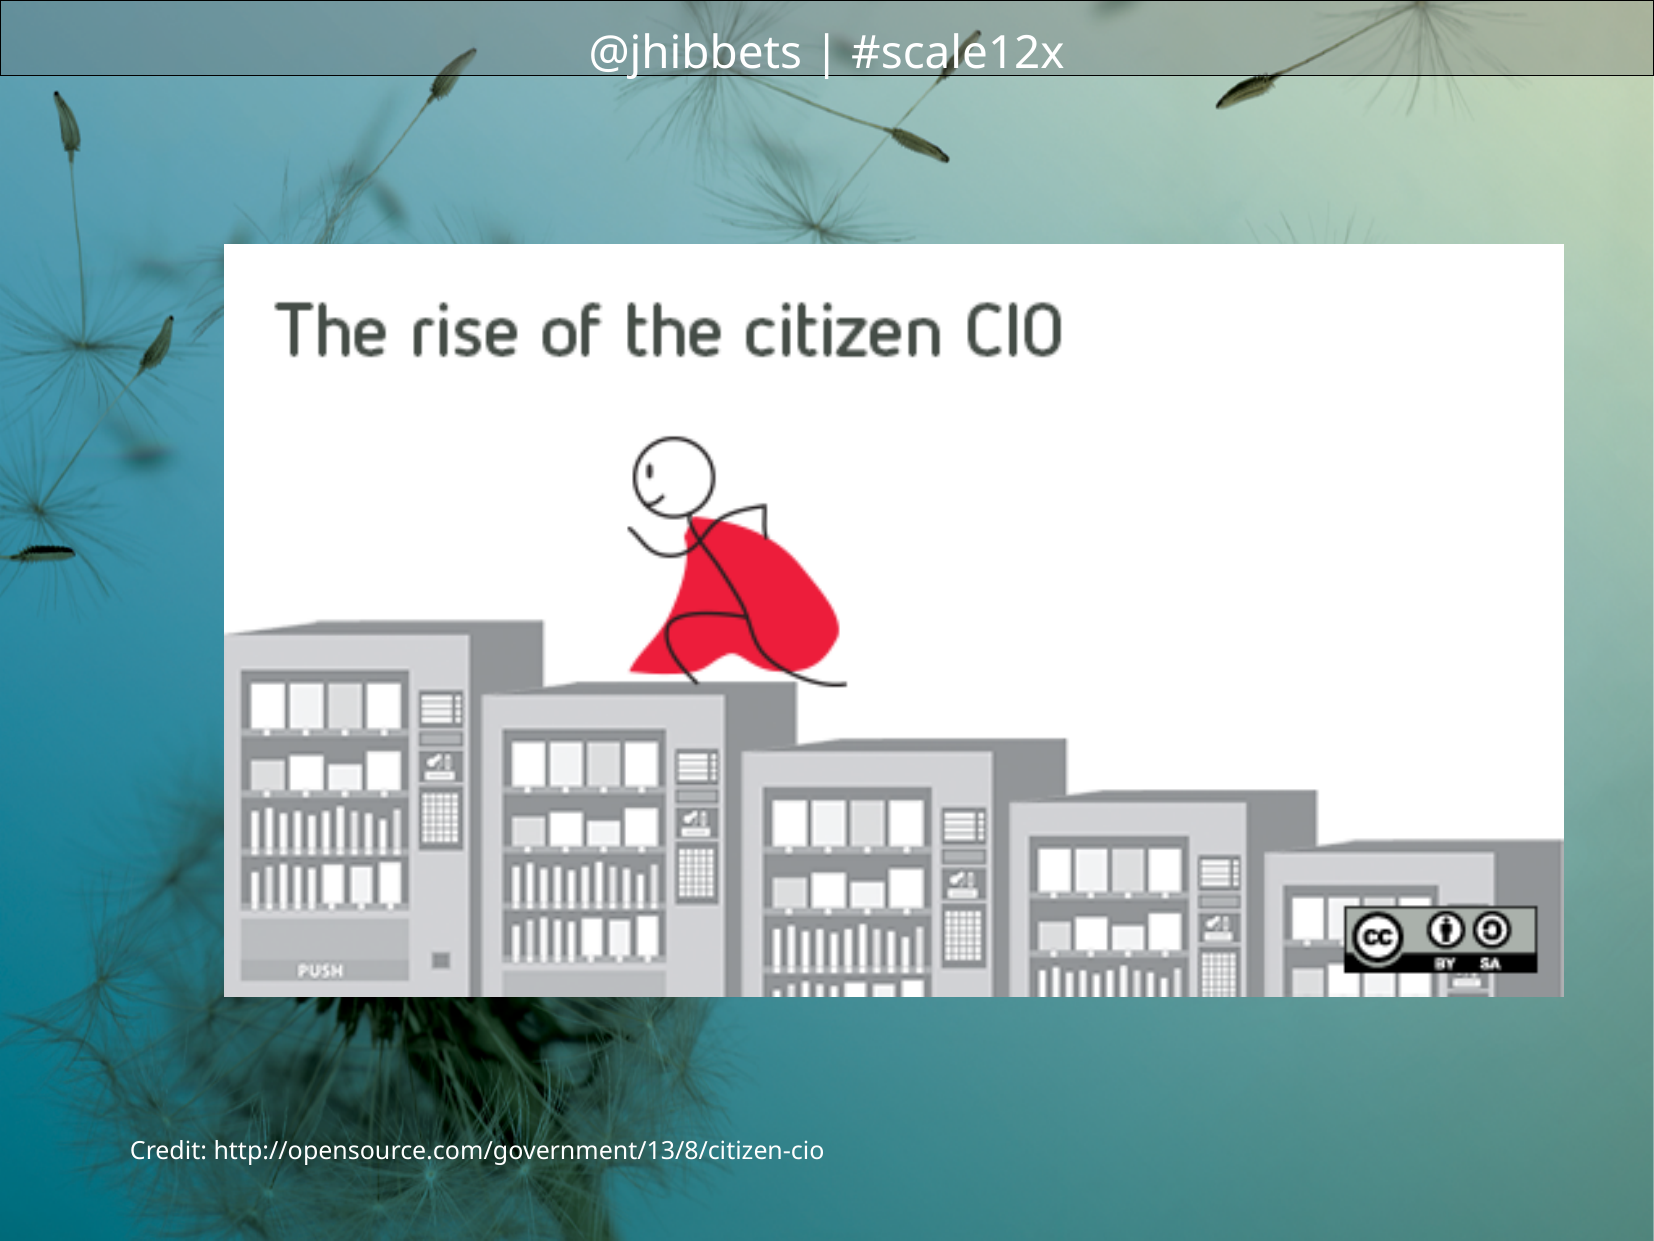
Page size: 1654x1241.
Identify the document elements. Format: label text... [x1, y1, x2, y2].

text_box Credit: http://opensource.com/government/13/8/citizen-cio [115, 1125, 842, 1168]
picture [0, 76, 1654, 1241]
